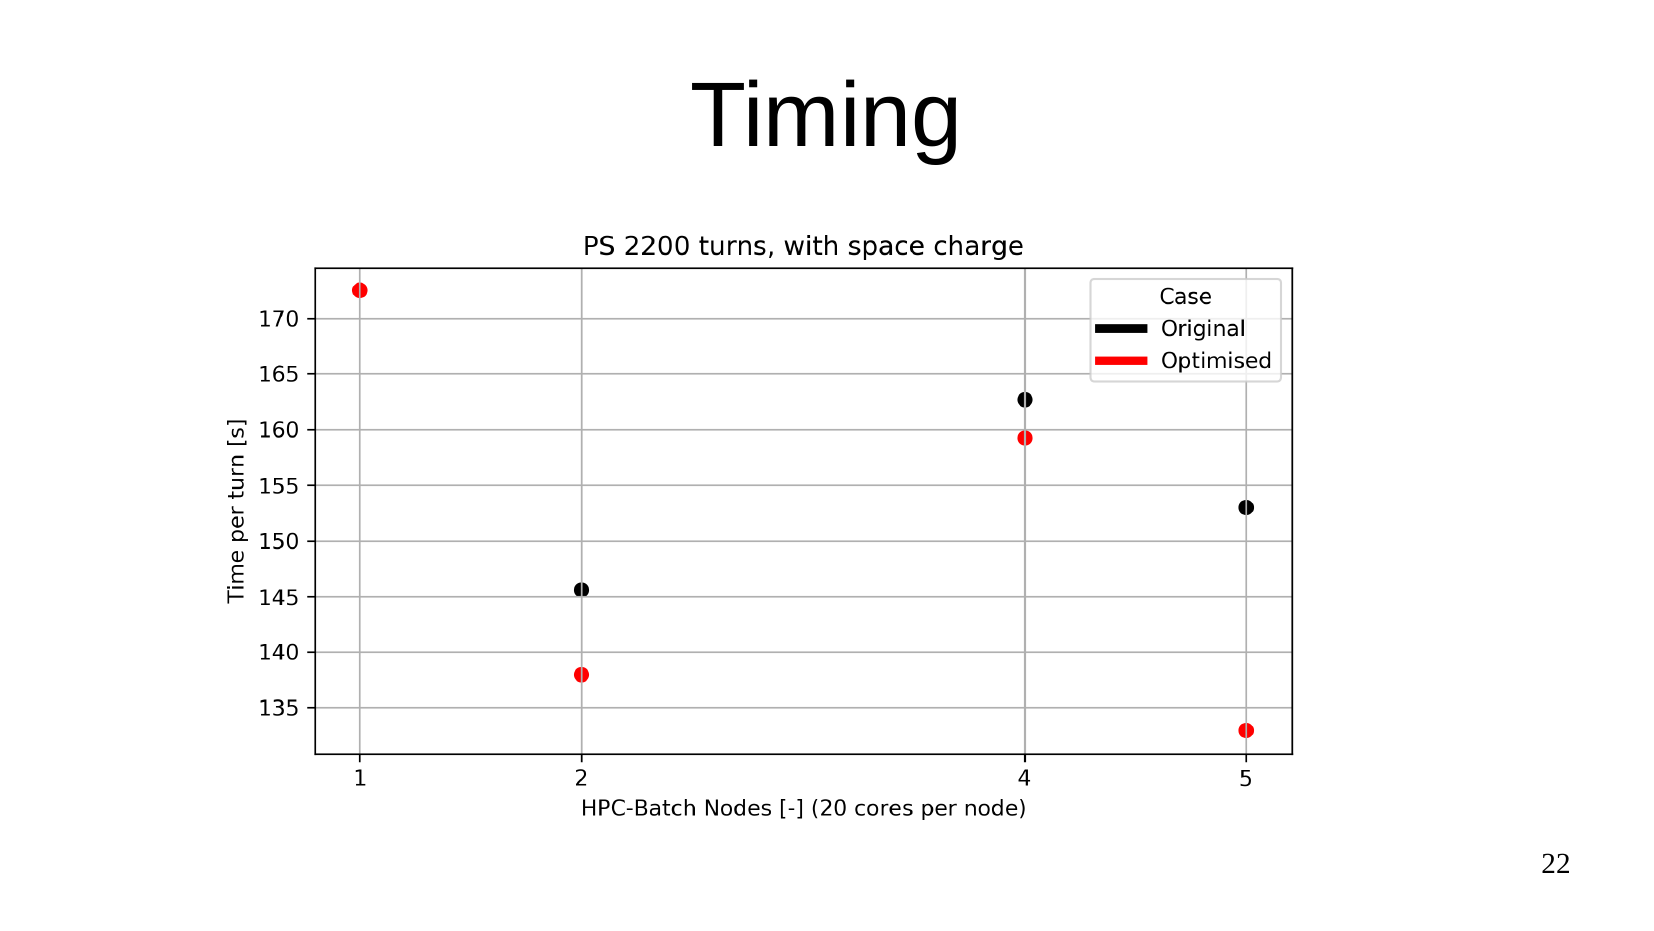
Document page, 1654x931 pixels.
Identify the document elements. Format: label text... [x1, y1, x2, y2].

picture [157, 192, 1418, 823]
title Timing [82, 37, 1571, 193]
